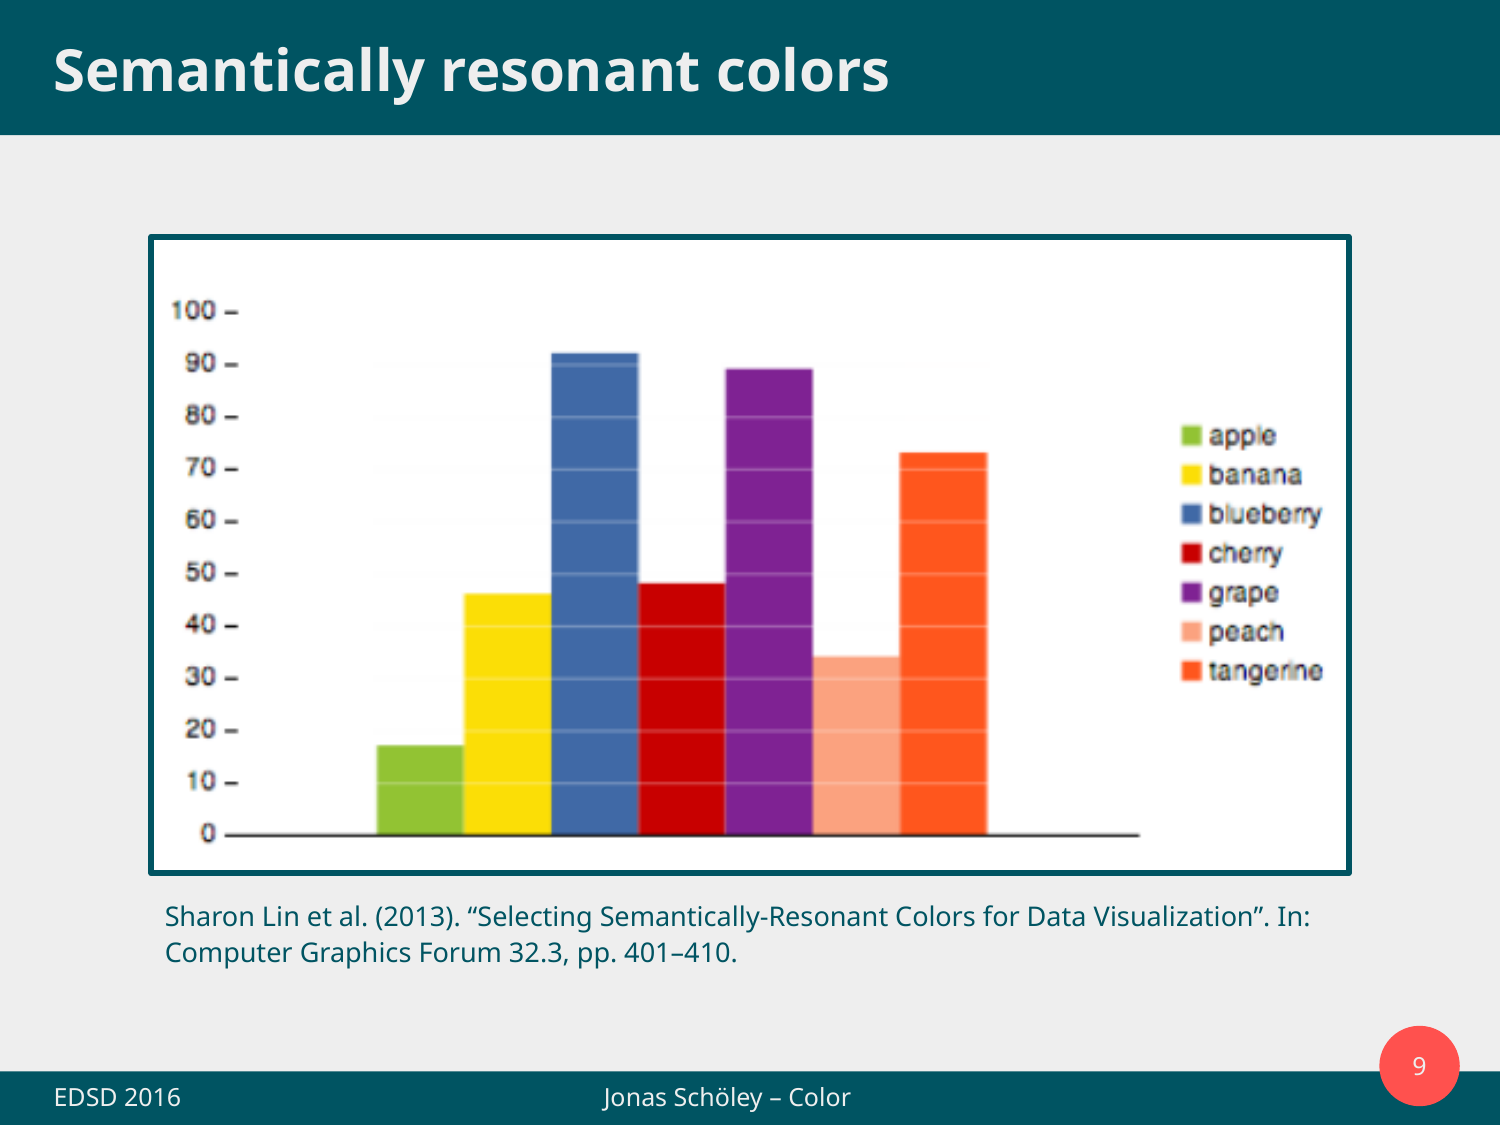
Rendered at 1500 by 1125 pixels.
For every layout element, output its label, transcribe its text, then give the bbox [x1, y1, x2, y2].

text_box Sharon Lin et al. (2013). “Selecting Semantically-Resonant Colors for Data Visualization”. In: Computer Graphics Forum 32.3, pp. 401–410. [150, 890, 1336, 981]
title Semantically resonant colors [53, 0, 1447, 141]
picture [154, 239, 1346, 871]
